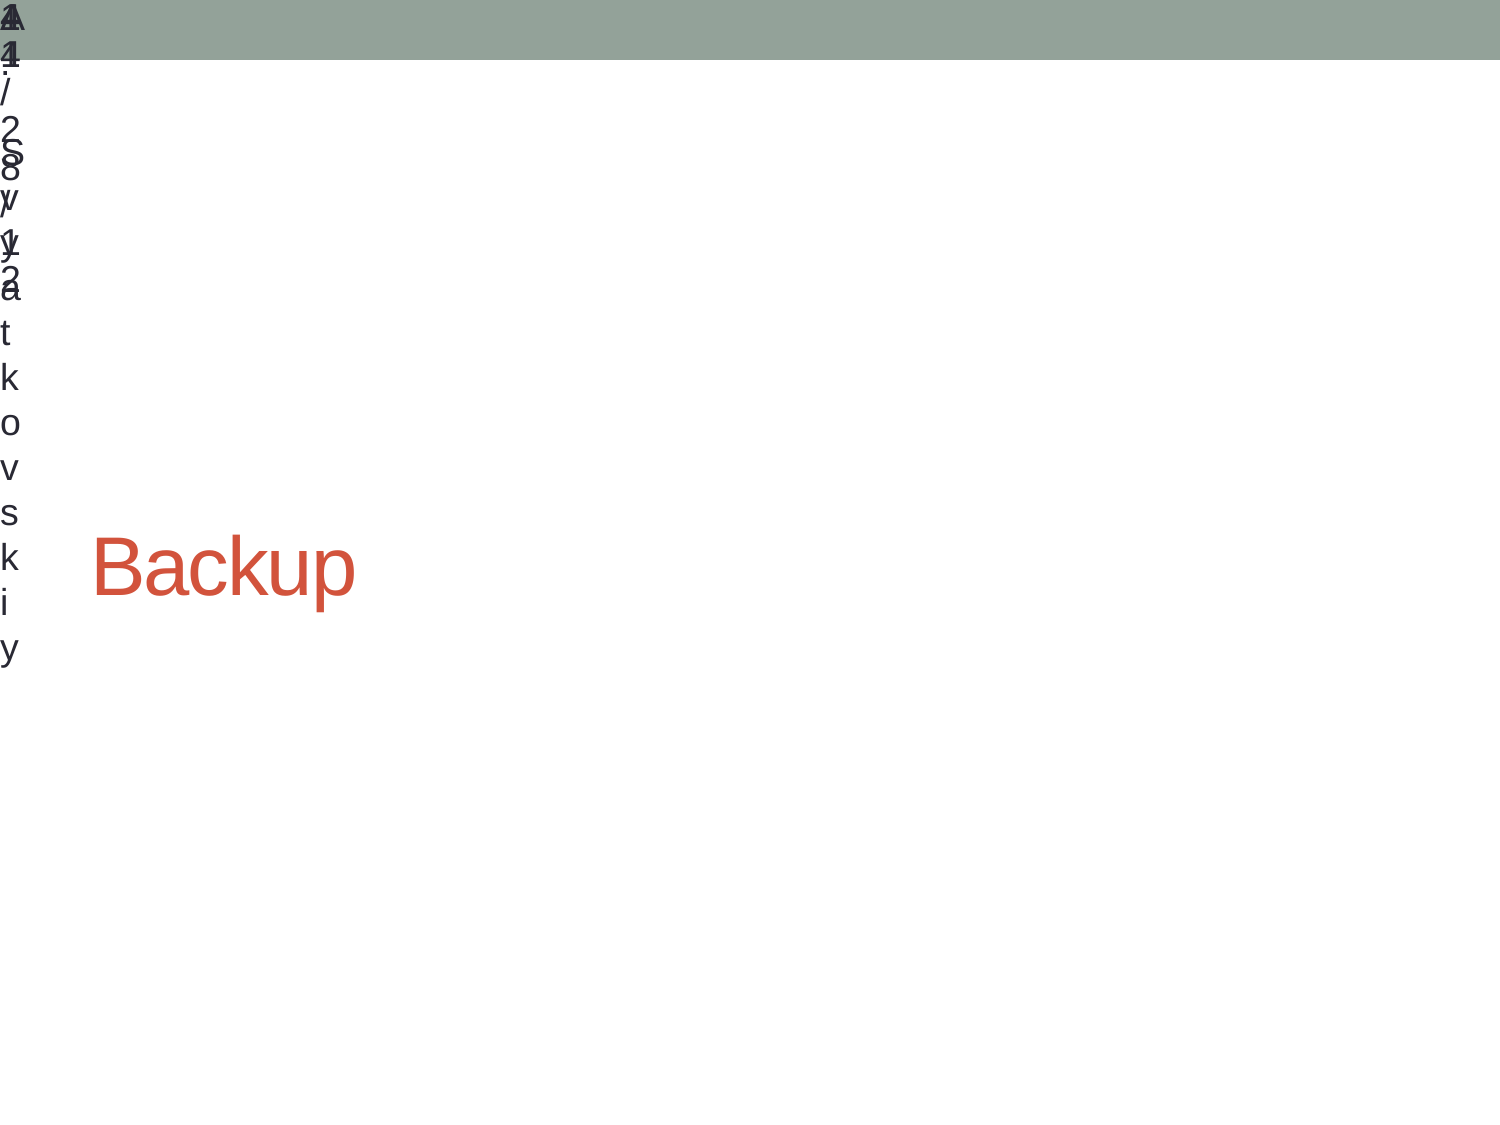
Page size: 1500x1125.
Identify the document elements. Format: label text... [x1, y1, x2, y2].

title Backup [75, 481, 1425, 644]
